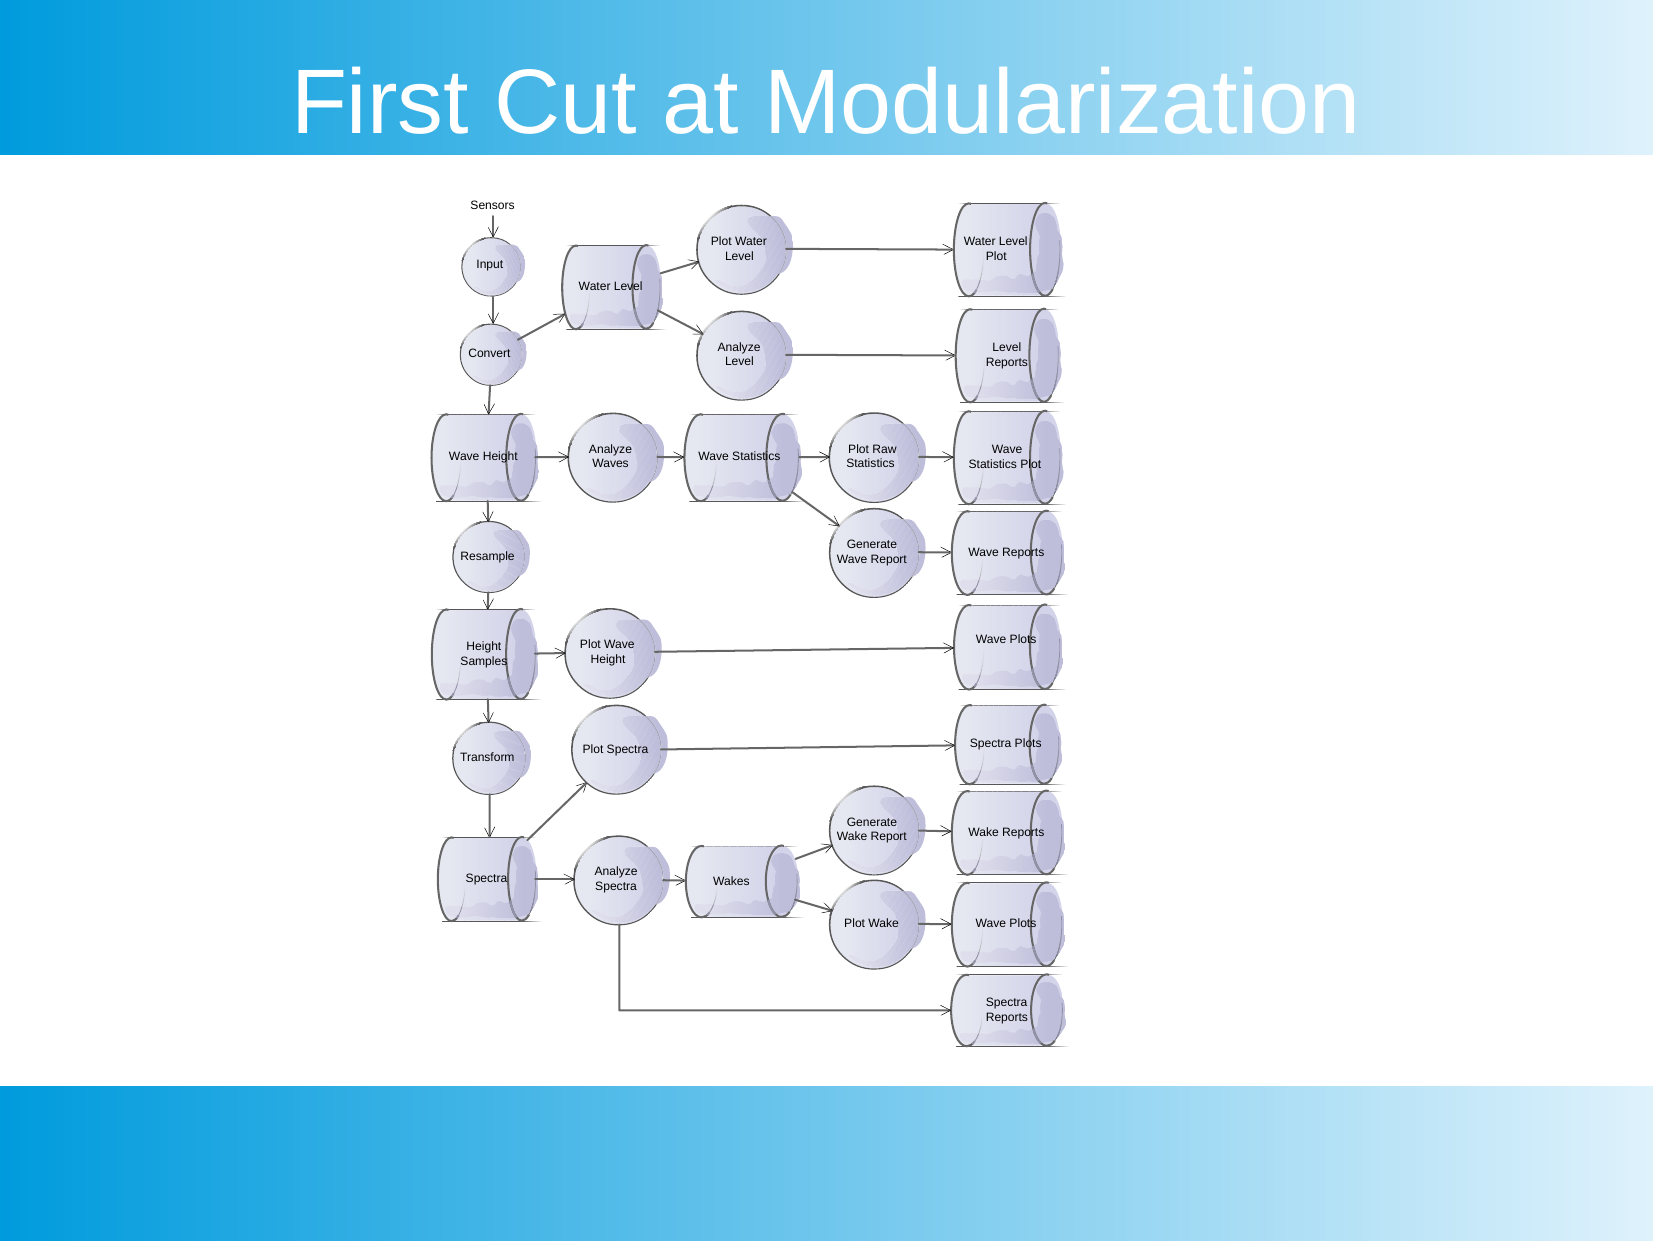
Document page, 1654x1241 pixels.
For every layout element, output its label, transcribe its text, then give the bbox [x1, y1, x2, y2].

picture [322, 128, 1654, 1241]
title First Cut at Modularization [82, 49, 1571, 155]
